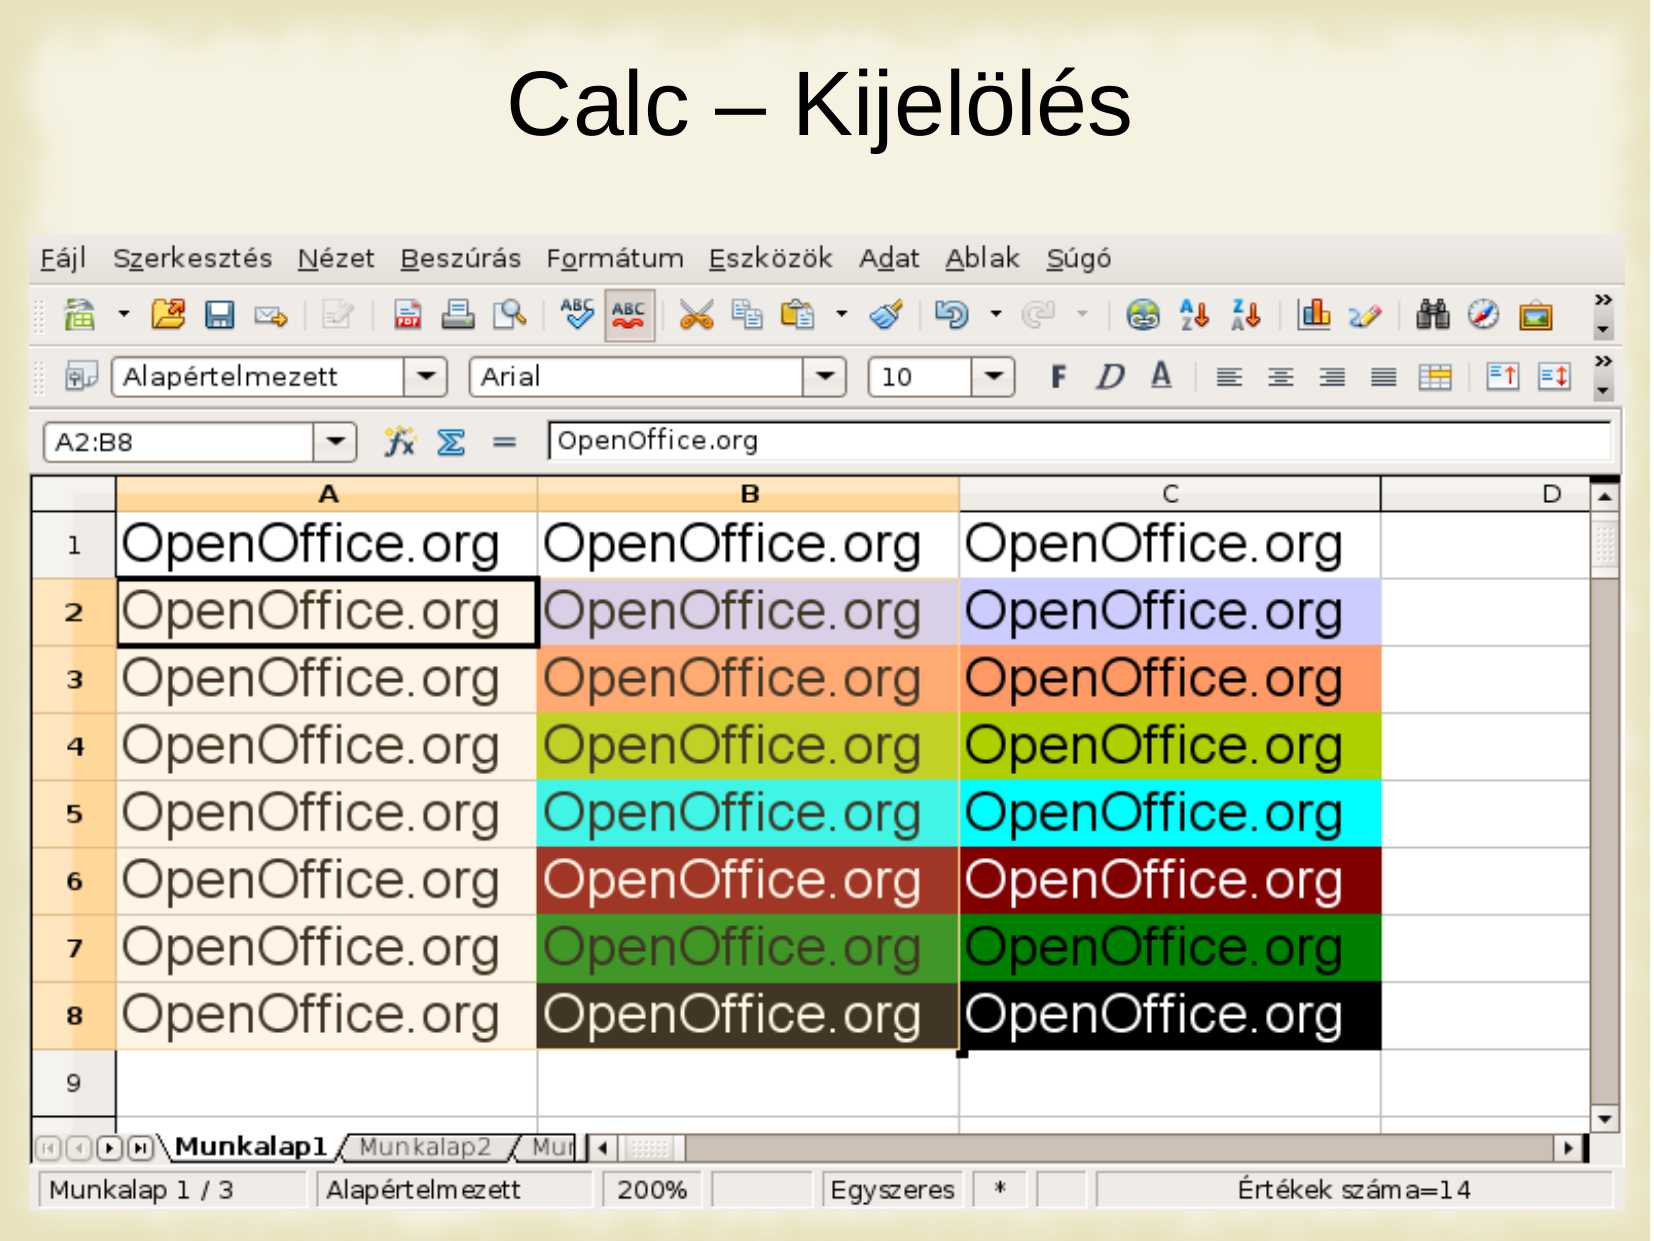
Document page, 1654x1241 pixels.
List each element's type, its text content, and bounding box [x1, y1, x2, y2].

title Calc – Kijelölés [76, 0, 1565, 208]
picture [0, 0, 1651, 1241]
